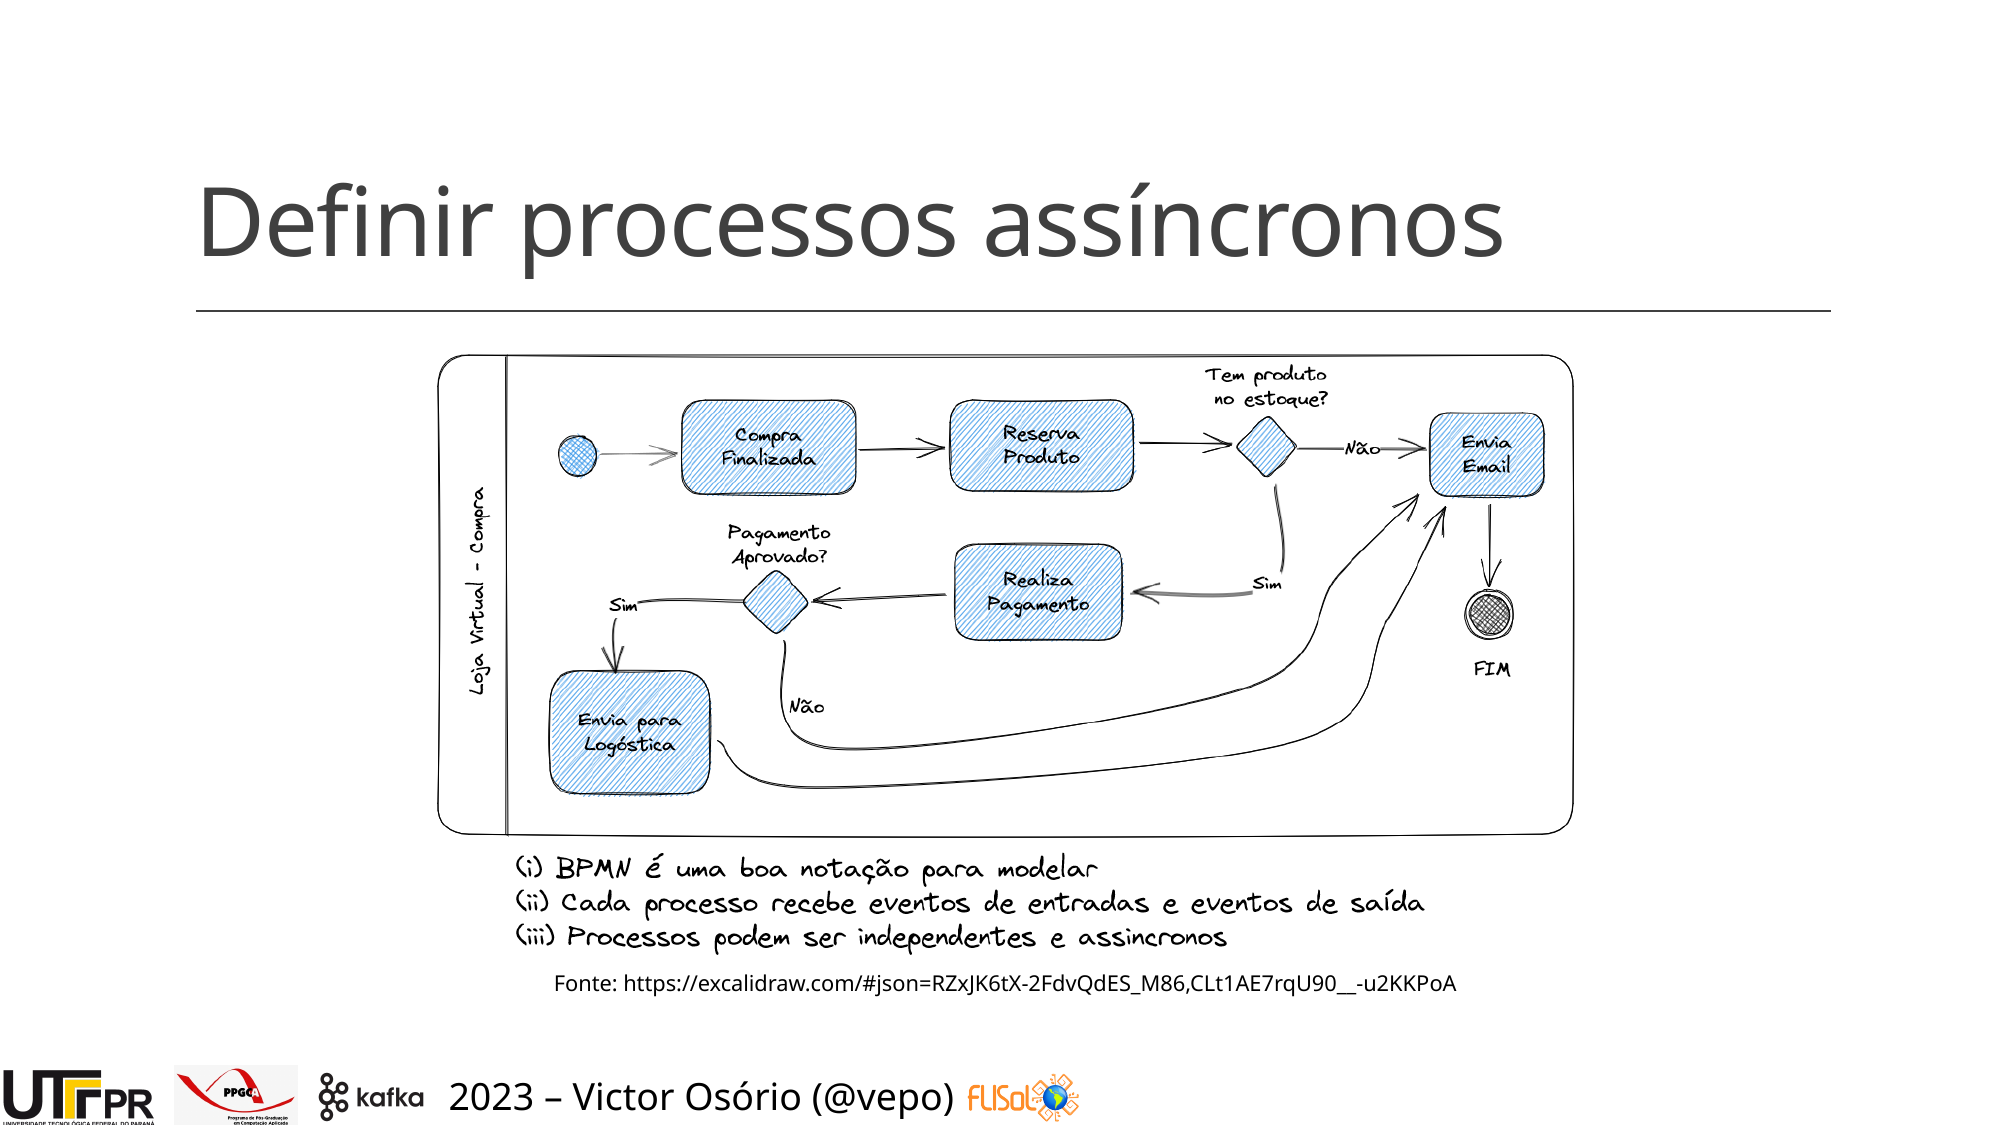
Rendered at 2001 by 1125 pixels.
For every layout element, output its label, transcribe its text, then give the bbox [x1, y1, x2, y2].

picture [957, 1067, 1091, 1125]
picture [315, 1066, 427, 1125]
picture [2, 1067, 156, 1125]
title Definir processos assíncronos [180, 47, 1830, 285]
text_box Fonte: https://excalidraw.com/#json=RZxJK6tX-2FdvQdES_M86,CLt1AE7rqU90__-u2KKPoA [539, 963, 1474, 1004]
picture [428, 345, 1582, 963]
picture [174, 1065, 298, 1125]
